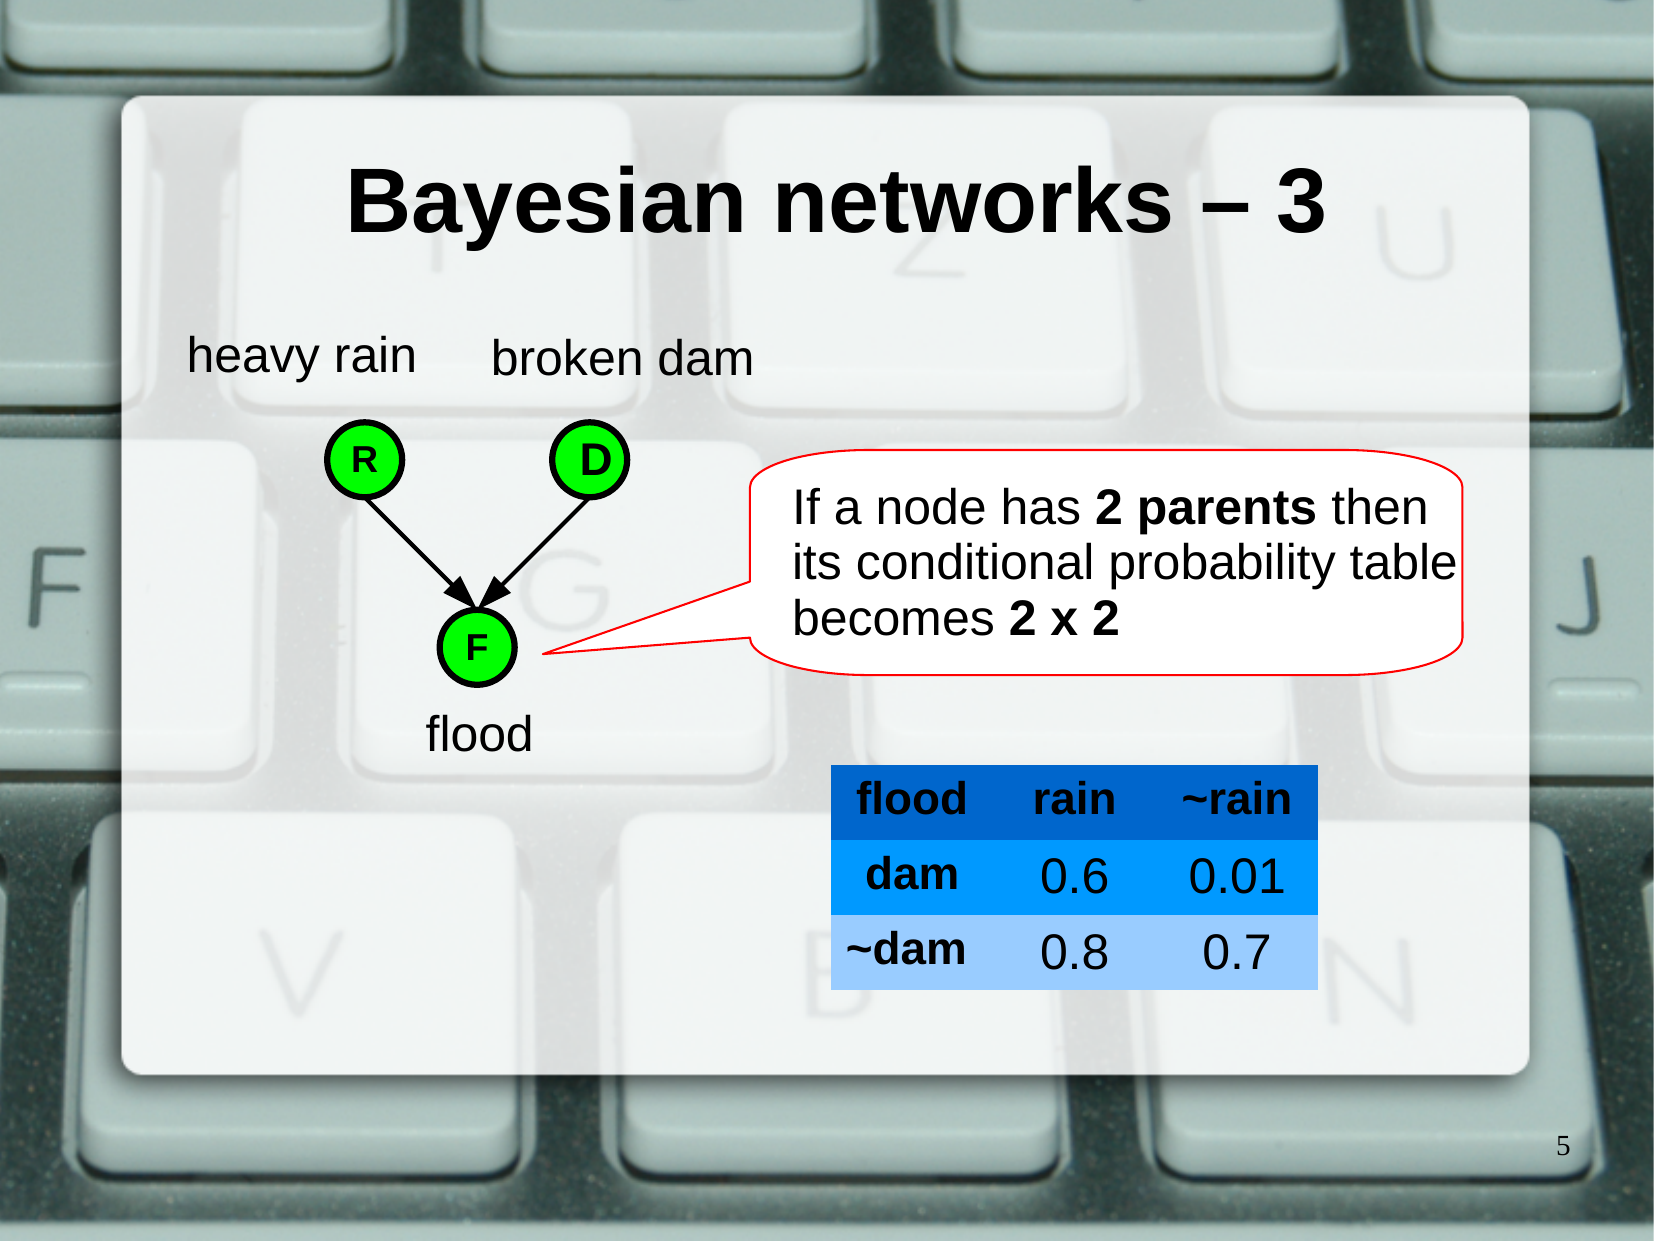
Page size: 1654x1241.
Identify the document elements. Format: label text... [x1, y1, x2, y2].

table_cell 0.7 [1156, 915, 1318, 990]
text_box If a node has 2 parents then its conditional probability table becomes 2 x 2 [542, 450, 1463, 676]
picture [0, 0, 1654, 1241]
table_cell dam [831, 840, 993, 915]
text_box R [327, 422, 403, 498]
table_header ~rain [1156, 765, 1318, 840]
table_header flood [831, 765, 993, 840]
table_cell ~dam [831, 915, 993, 990]
text_box flood [396, 699, 569, 770]
text_box F [439, 609, 515, 685]
text_box heavy rain [171, 319, 449, 391]
table_cell 0.6 [993, 840, 1156, 915]
table_header rain [993, 765, 1156, 840]
text_box D [552, 422, 628, 498]
title Bayesian networks – 3 [311, 144, 1362, 257]
text_box broken dam [476, 323, 793, 394]
table_cell 0.8 [993, 915, 1156, 990]
table_cell 0.01 [1156, 840, 1318, 915]
